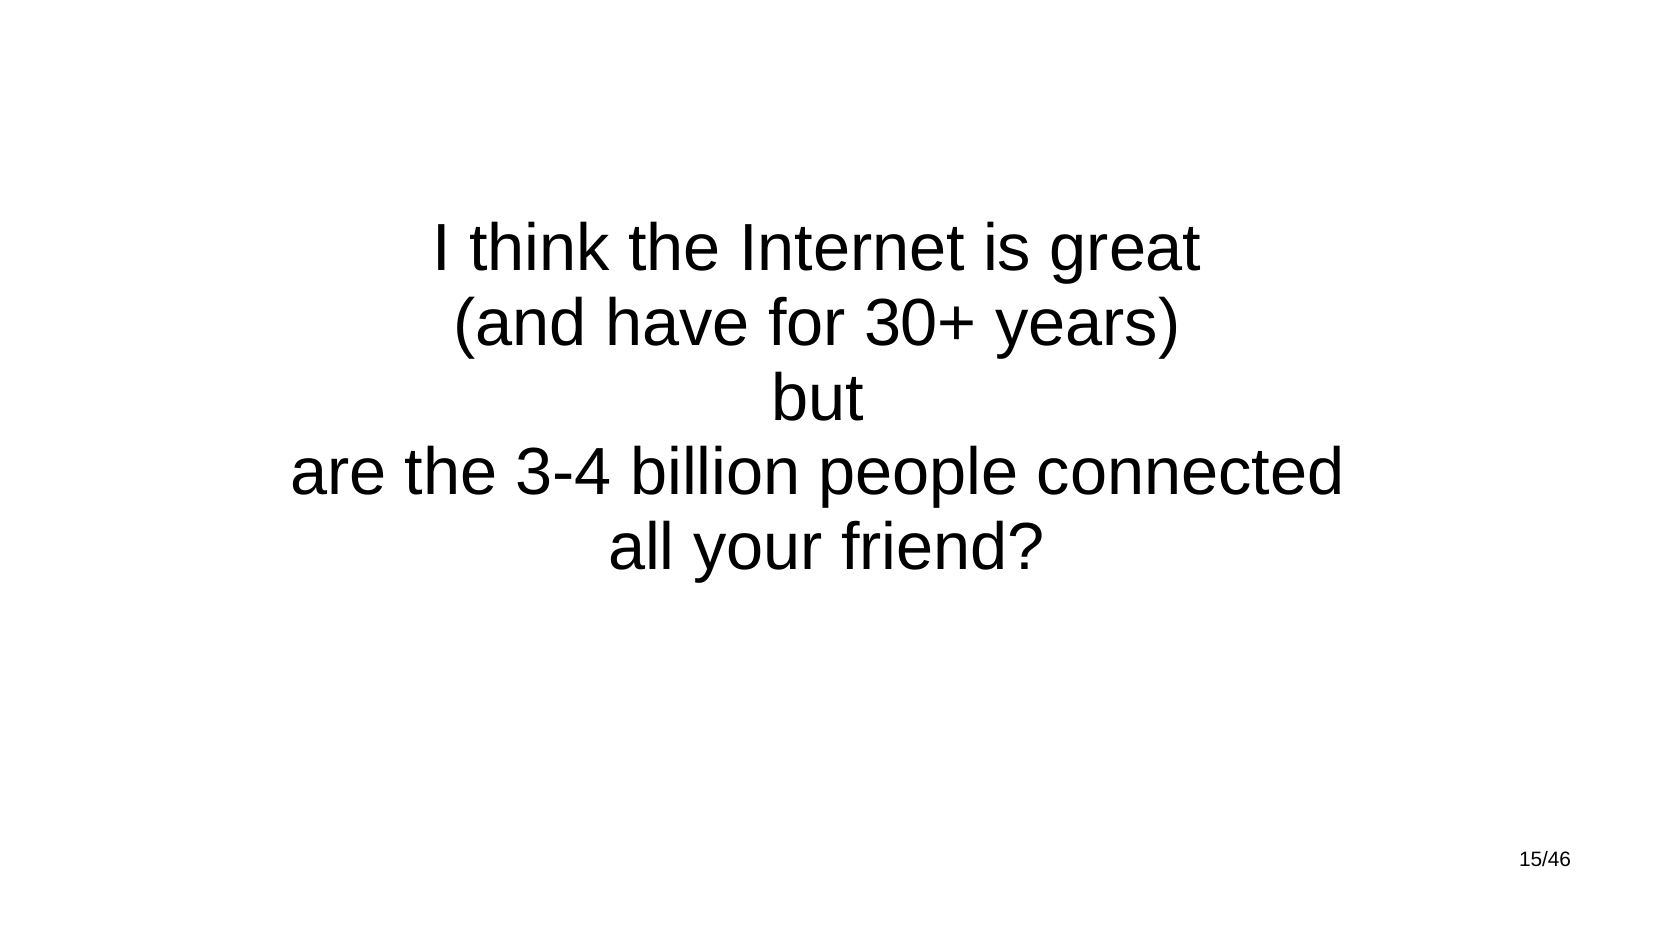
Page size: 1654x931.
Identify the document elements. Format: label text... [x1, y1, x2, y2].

subtitle I think the Internet is great (and have for 30+ years) but are the 3-4 billion people connected all your friend? [82, 37, 1571, 757]
